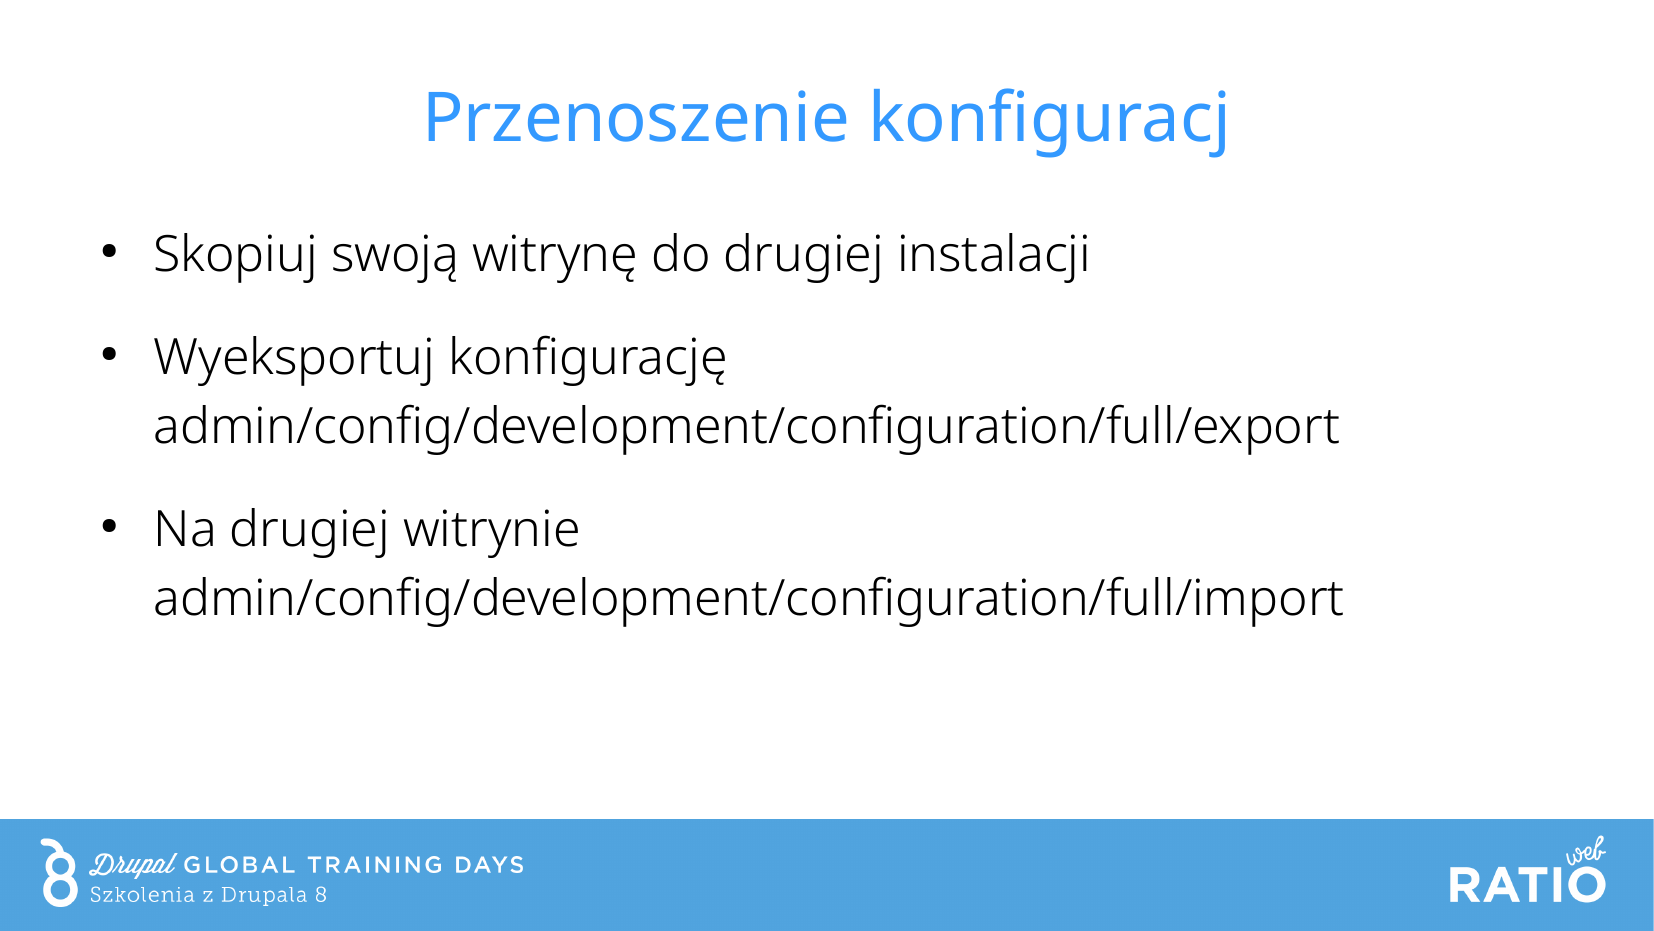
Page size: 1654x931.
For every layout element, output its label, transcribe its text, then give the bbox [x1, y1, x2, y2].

title Przenoszenie konfiguracj [82, 37, 1571, 193]
list Skopiuj swoją witrynę do drugiej instalacji Wyeksportuj konfigurację admin/config/development/configuration/full/export Na drugiej witrynie admin/config/development/configuration/full/import [82, 217, 1571, 758]
picture [0, 0, 1654, 931]
